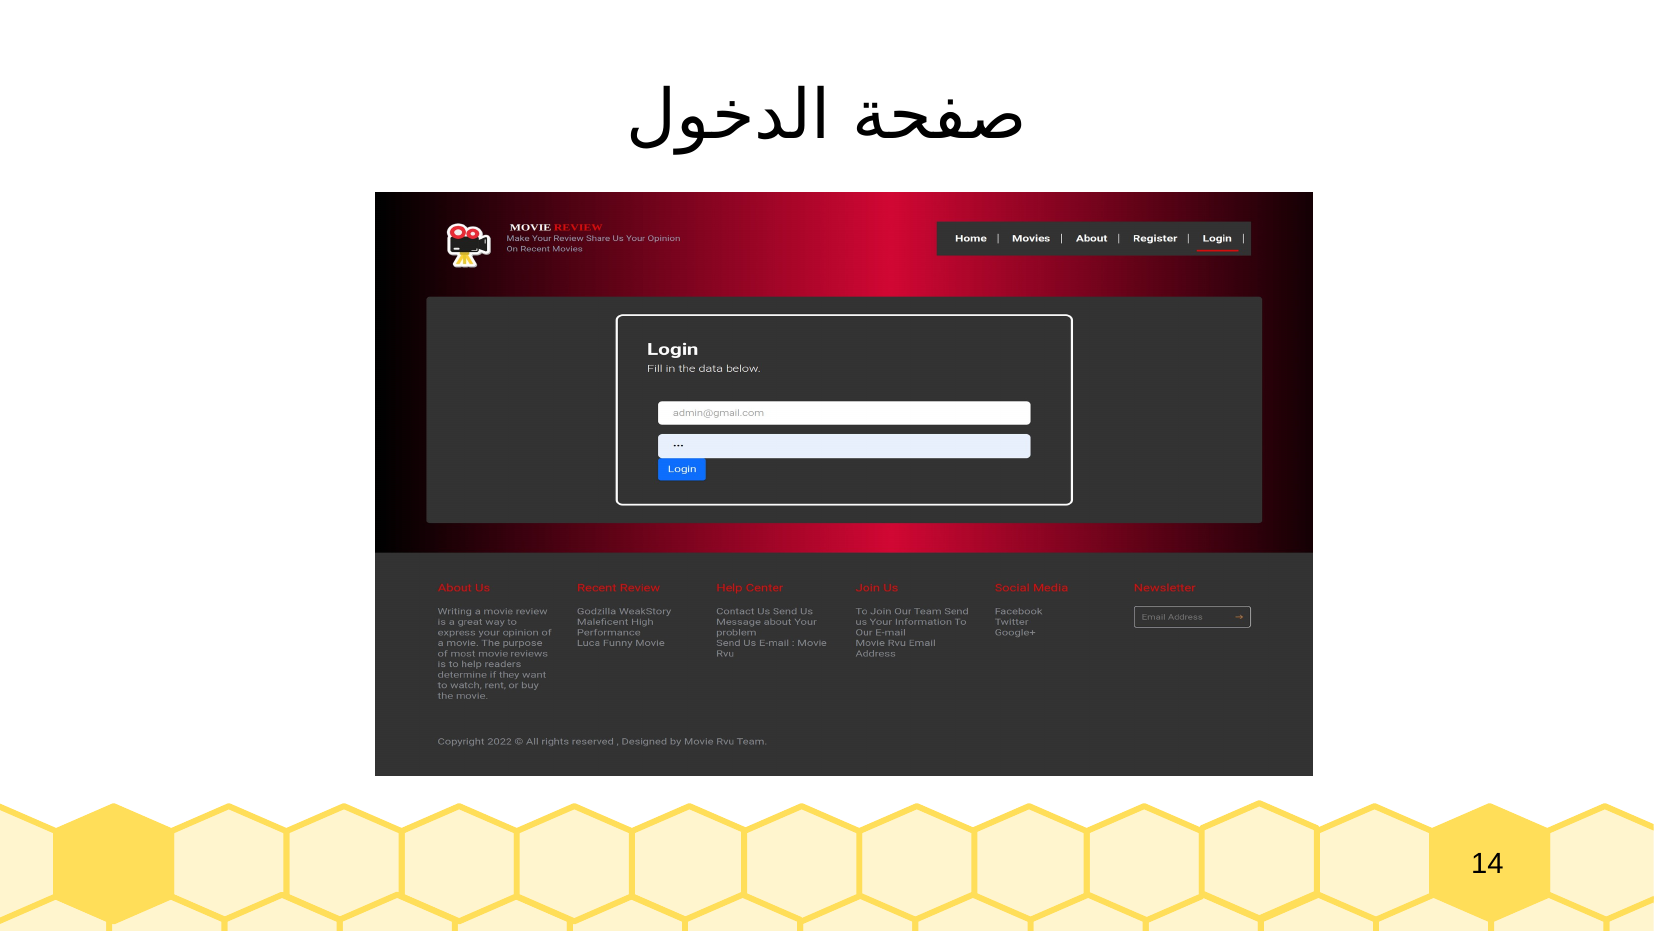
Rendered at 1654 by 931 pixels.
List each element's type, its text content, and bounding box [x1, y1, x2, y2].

picture [375, 192, 1313, 776]
title صفحة الدخول [82, 37, 1571, 193]
